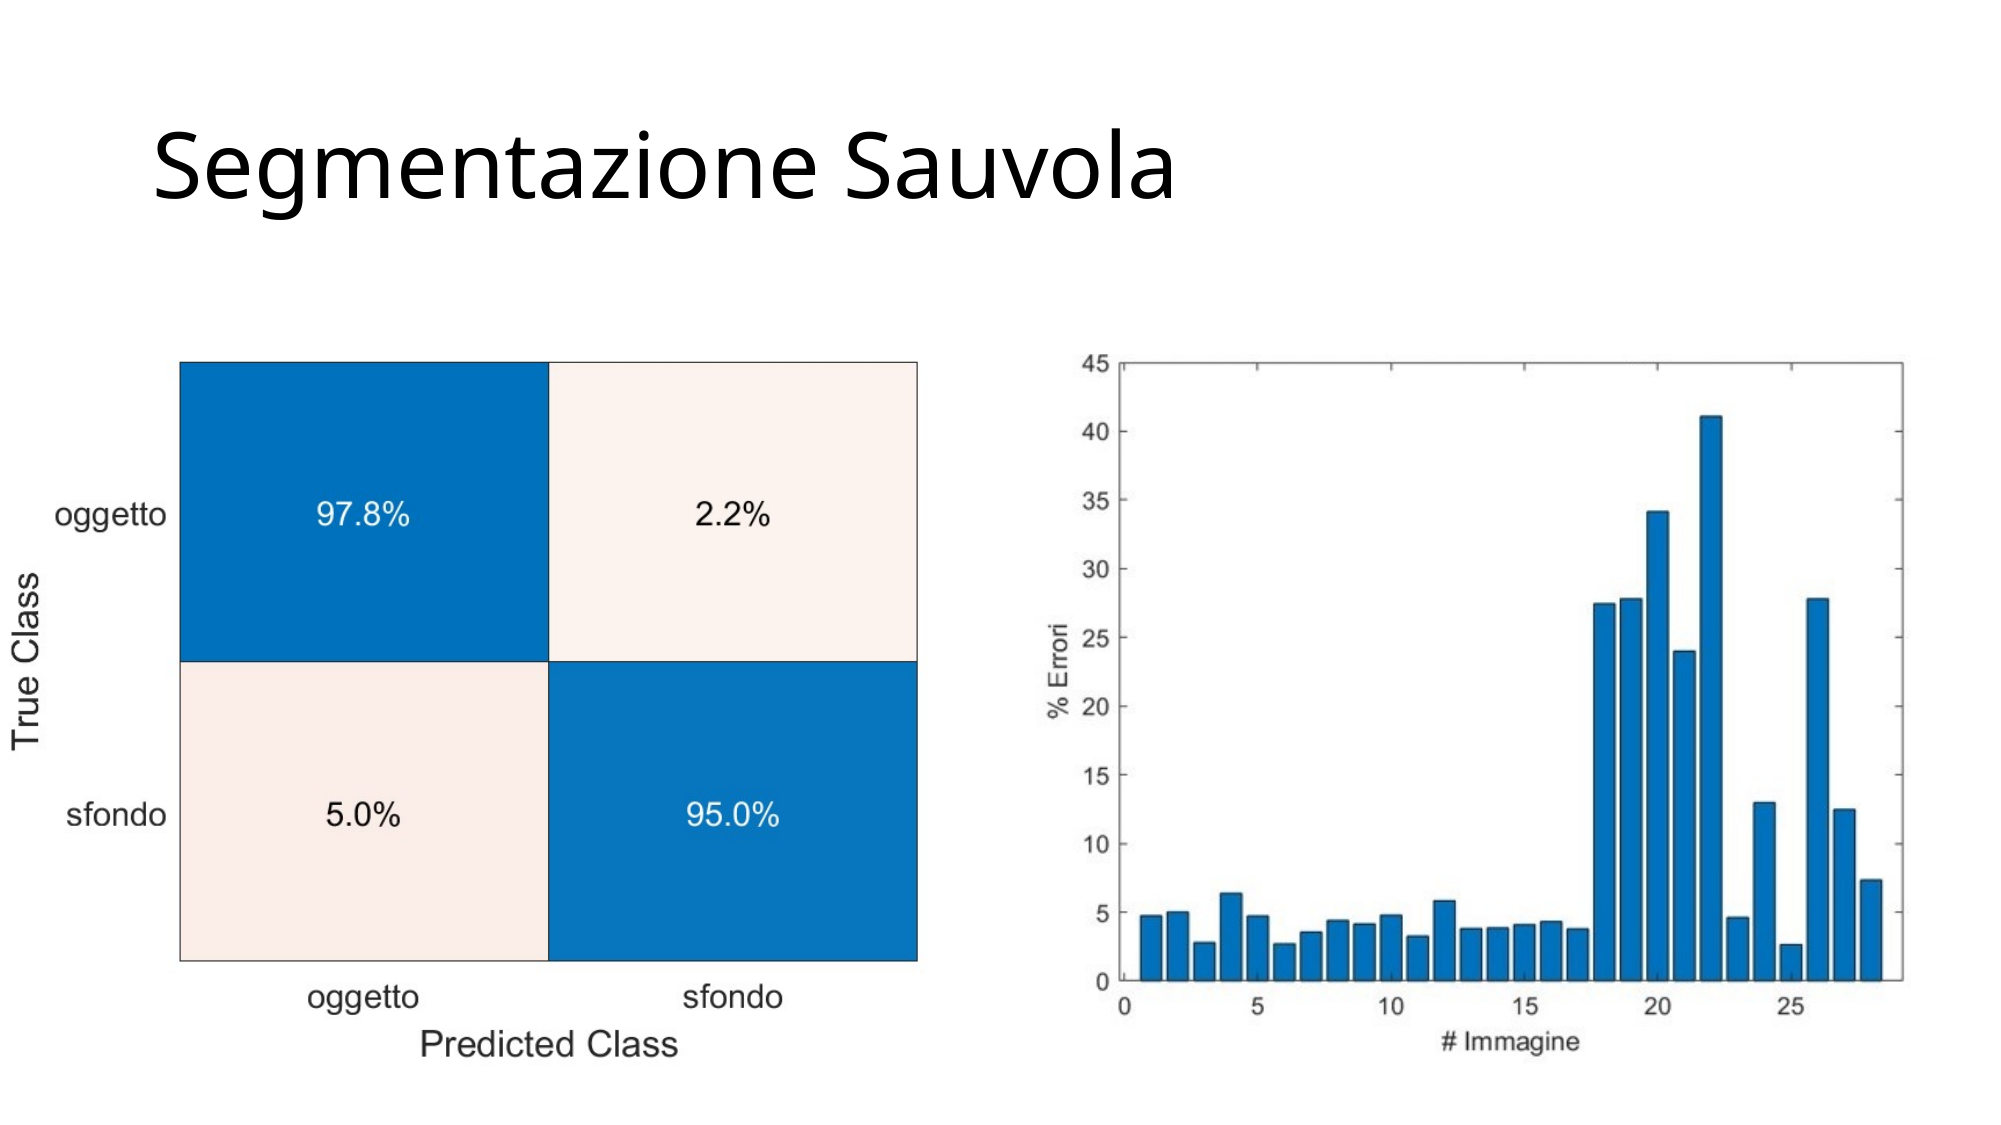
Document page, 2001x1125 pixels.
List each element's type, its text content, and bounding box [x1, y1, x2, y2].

picture [986, 353, 2000, 1066]
picture [0, 305, 1014, 1066]
title Segmentazione Sauvola [137, 59, 1863, 278]
